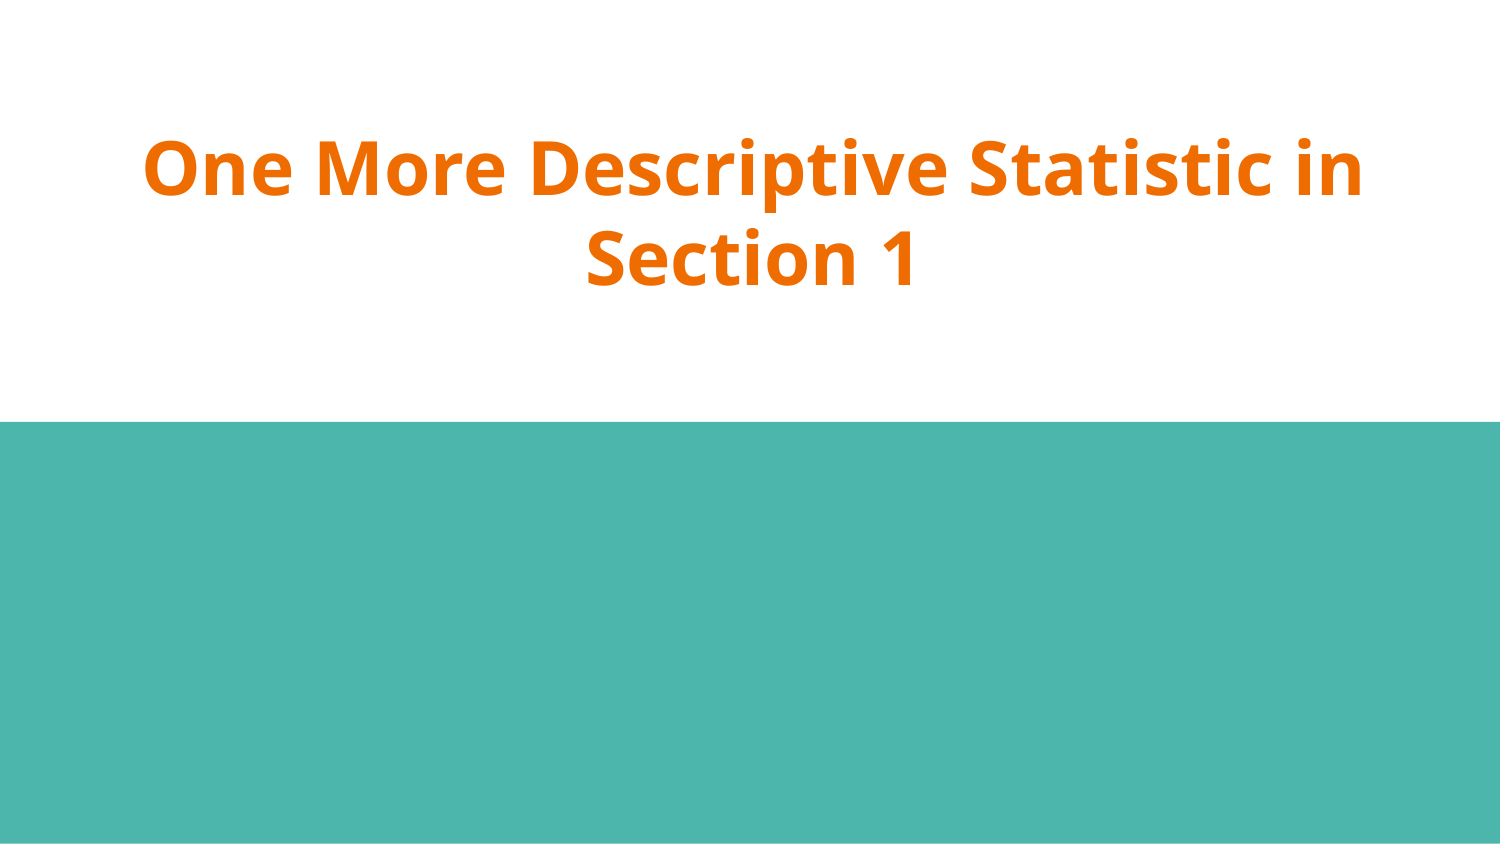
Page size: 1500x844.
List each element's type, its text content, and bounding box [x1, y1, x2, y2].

title One More Descriptive Statistic in Section 1 [51, 133, 1458, 289]
